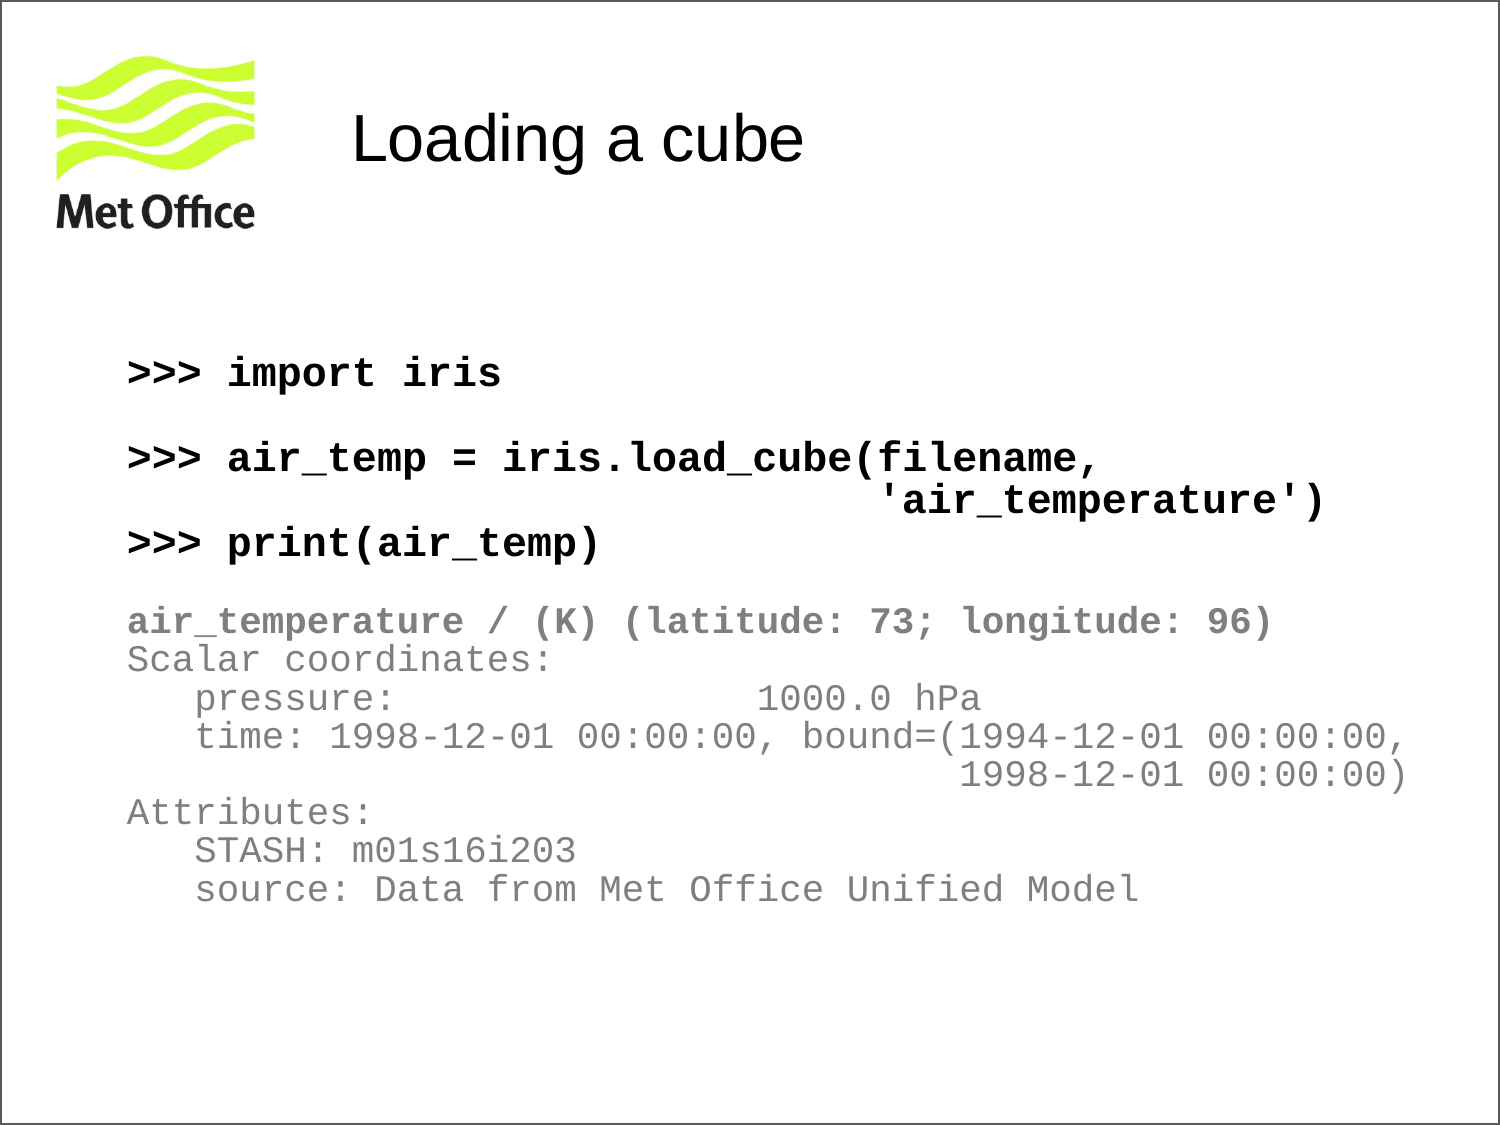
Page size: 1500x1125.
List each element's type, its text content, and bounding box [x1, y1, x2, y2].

text_box >>> import iris >>> air_temp = iris.load_cube(filename, 'air_temperature') >>> print(air_temp) air_temperature / (K) (latitude: 73; longitude: 96) Scalar coordinates: pressure: 1000.0 hPa time: 1998-12-01 00:00:00, bound=(1994-12-01 00:00:00, 1998-12-01 00:00:00) Attributes: STASH: m01s16i203 source: Data from Met Office Unified Model [112, 345, 1483, 917]
picture [24, 21, 287, 262]
text_box Loading a cube [336, 86, 822, 183]
